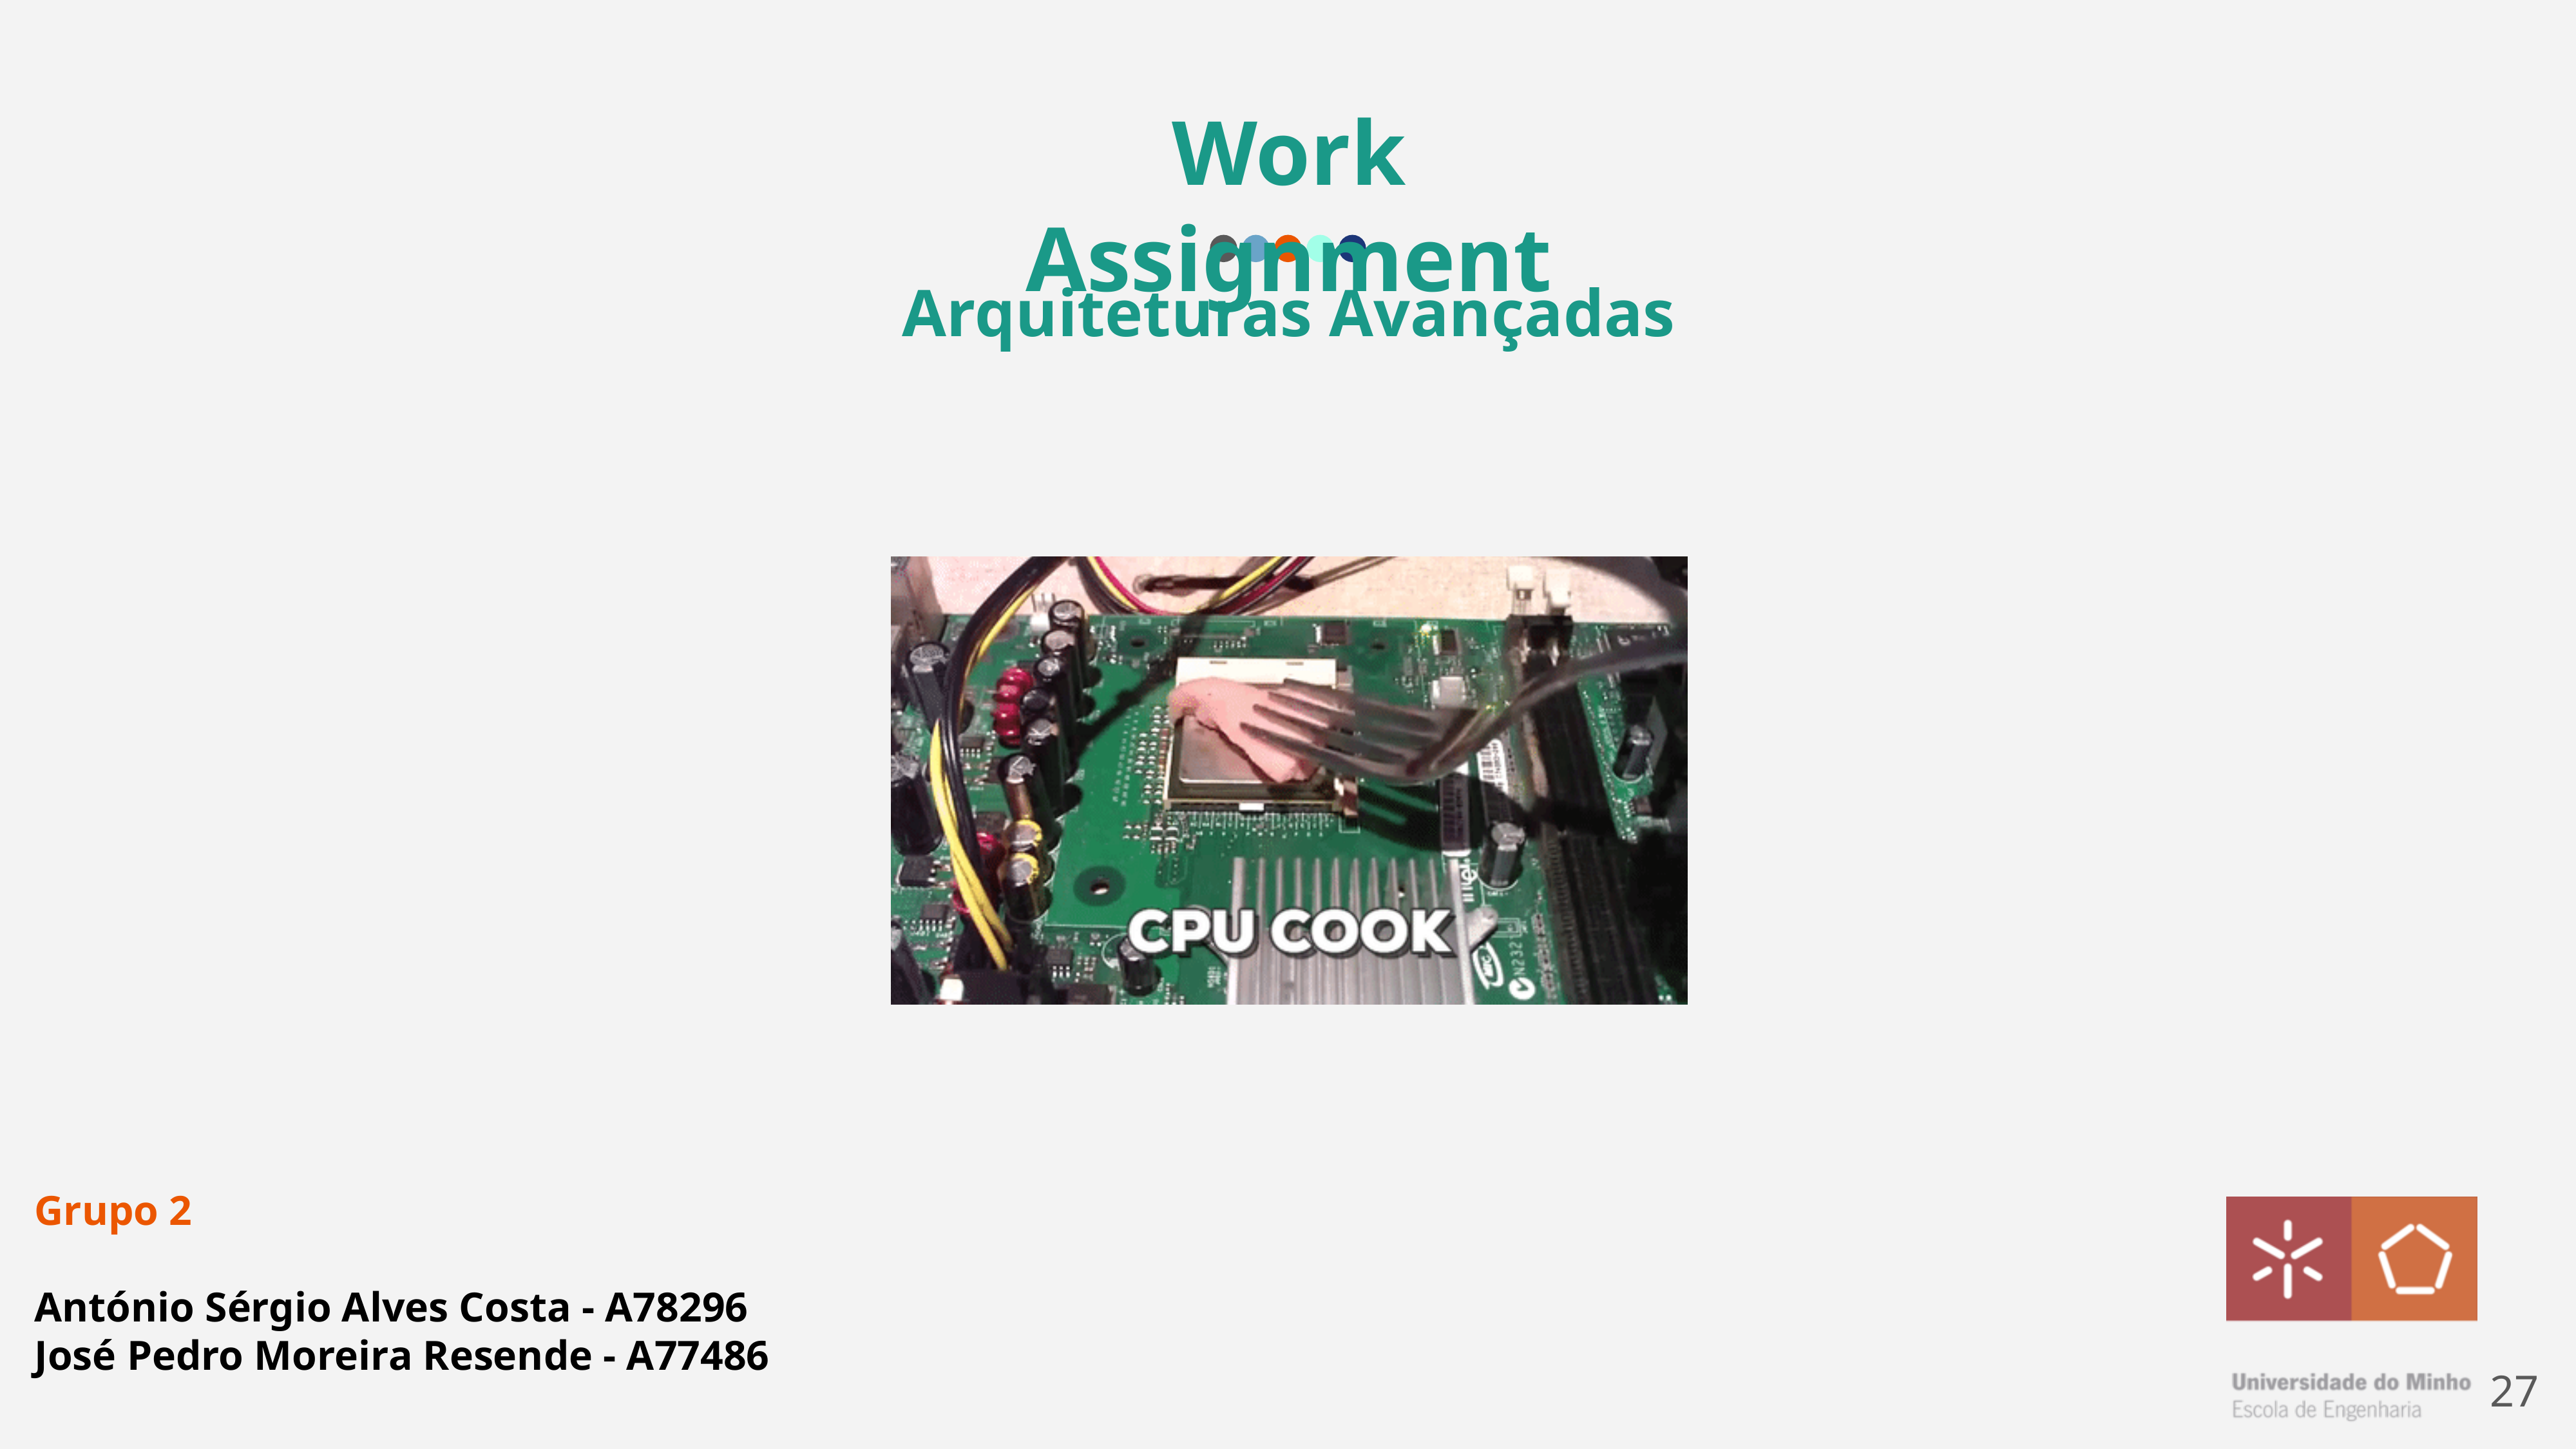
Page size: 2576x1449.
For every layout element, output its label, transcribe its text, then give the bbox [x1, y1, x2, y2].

picture [2226, 1197, 2477, 1424]
text_box [1210, 234, 1237, 250]
text_box [1220, 252, 1236, 262]
picture [891, 556, 1688, 1005]
text_box Work Assignment [929, 96, 1649, 204]
text_box Grupo 2 António Sérgio Alves Costa - A78296 José Pedro Moreira Resende - A77486 [24, 1175, 1095, 1446]
text_box [1340, 252, 1353, 262]
slide_number <number> [2410, 1338, 2566, 1449]
text_box [1279, 252, 1295, 262]
text_box [1243, 234, 1268, 262]
text_box [1339, 234, 1366, 249]
text_box Arquiteturas Avançadas [439, 262, 2139, 611]
text_box [1306, 234, 1333, 262]
text_box [1275, 234, 1301, 249]
